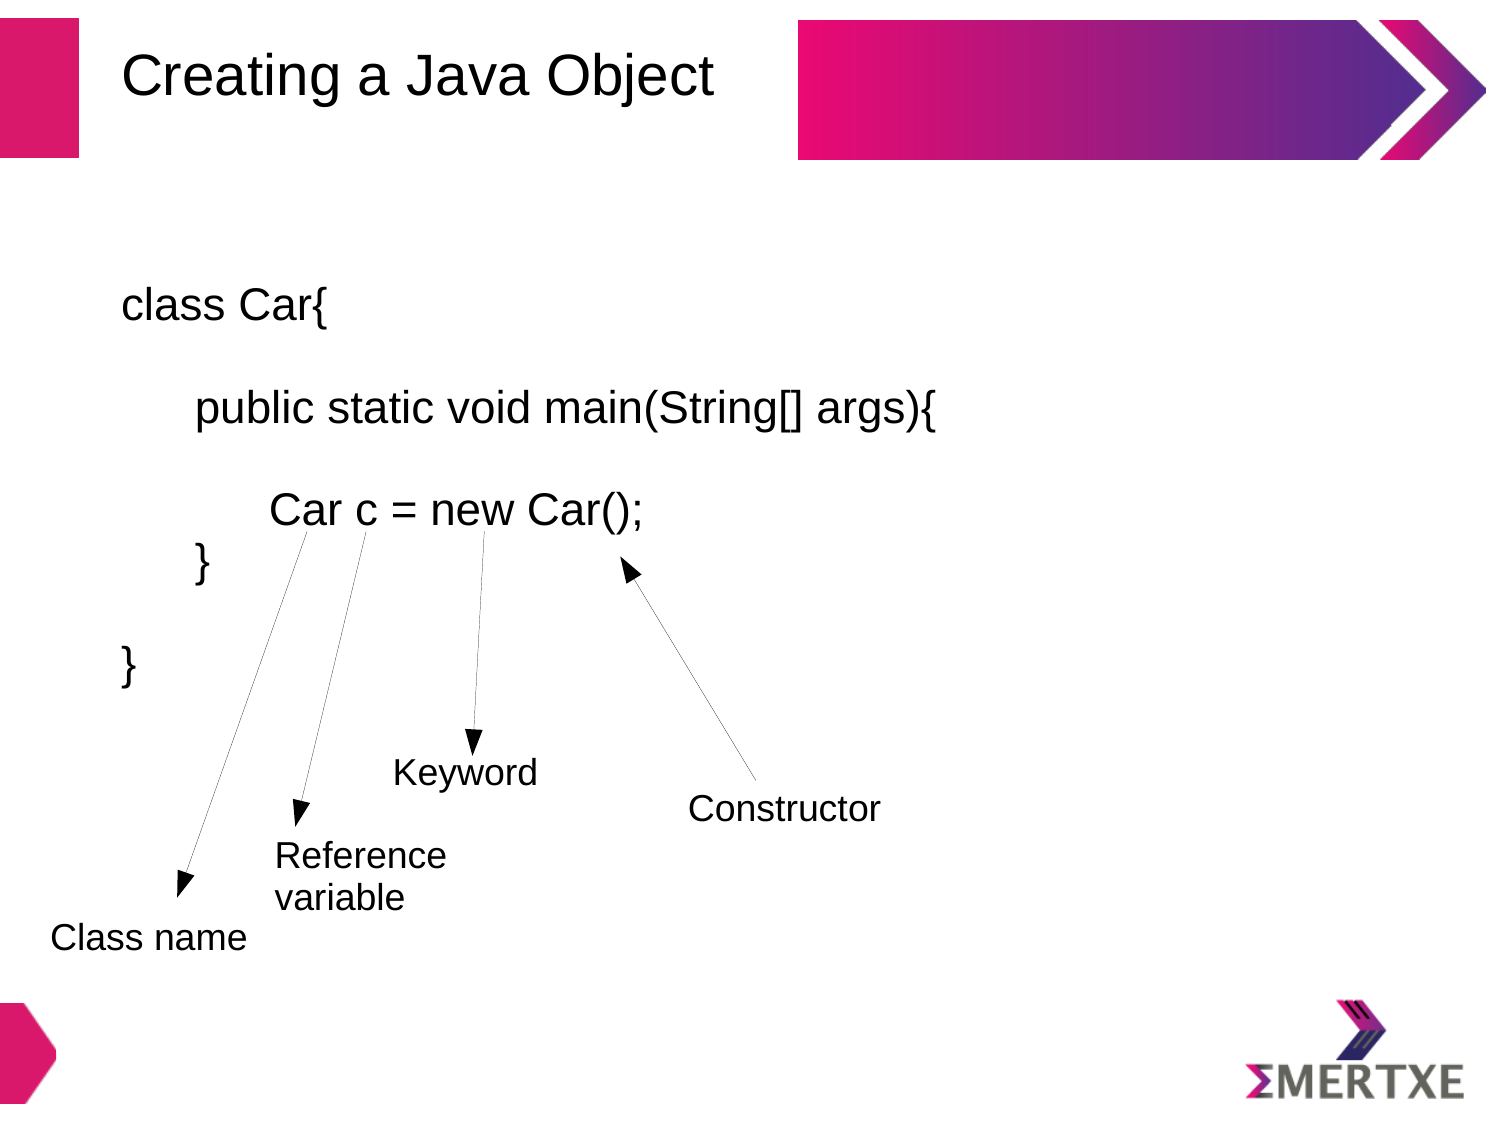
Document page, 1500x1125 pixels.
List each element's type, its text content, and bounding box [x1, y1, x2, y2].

picture [798, 20, 1486, 160]
text_box Reference variable [259, 826, 508, 926]
text_box class Car{ public static void main(String[] args){ Car c = new Car(); } } [106, 271, 1406, 781]
text_box Keyword [377, 744, 615, 801]
picture [1245, 996, 1465, 1099]
text_box Creating a Java Object [106, 35, 745, 158]
text_box Constructor [673, 780, 1028, 838]
text_box Class name [35, 909, 402, 967]
